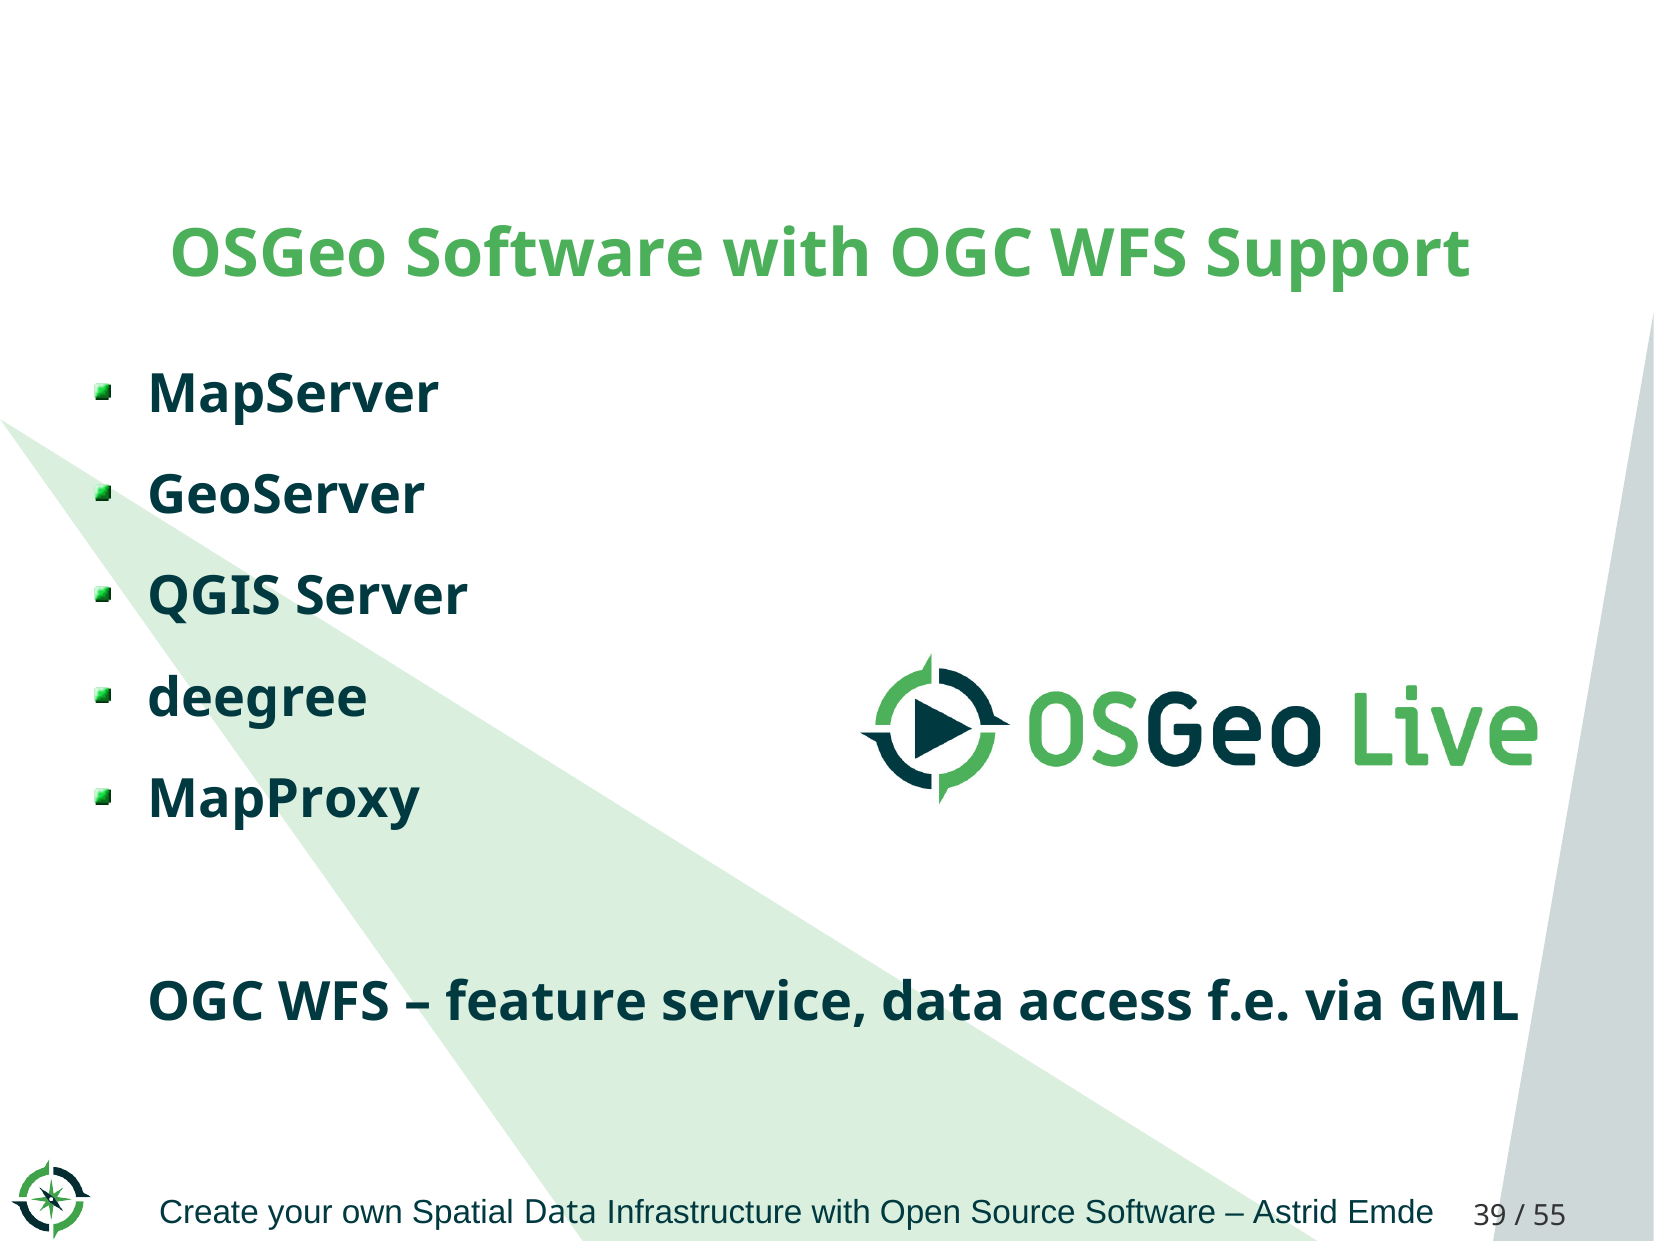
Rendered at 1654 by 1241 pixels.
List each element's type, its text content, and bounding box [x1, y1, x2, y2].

list MapServer GeoServer QGIS Server deegree MapProxy OGC WFS – feature service, data access f.e. via GML [76, 354, 1565, 1173]
picture [10, 1158, 92, 1240]
title OSGeo Software with OGC WFS Support [76, 177, 1565, 325]
picture [856, 649, 1541, 808]
